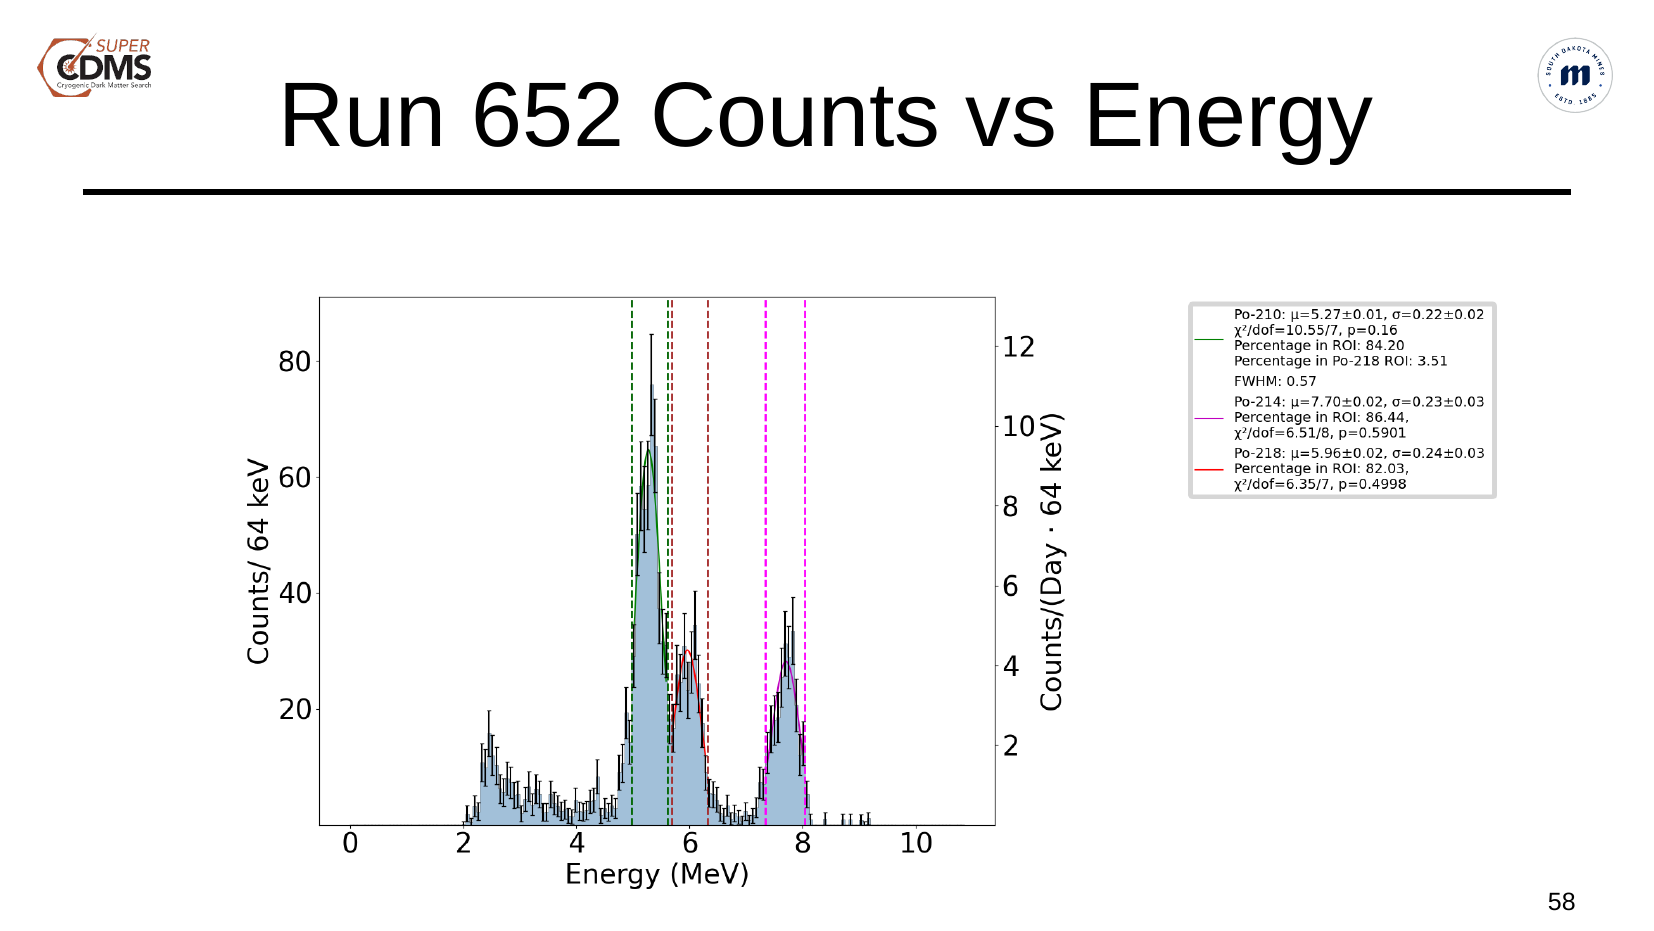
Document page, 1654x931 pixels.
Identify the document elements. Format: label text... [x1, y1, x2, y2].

title Run 652 Counts vs Energy [82, 37, 1571, 193]
picture [150, 214, 1501, 901]
picture [1571, 37, 1613, 113]
picture [37, 32, 151, 97]
